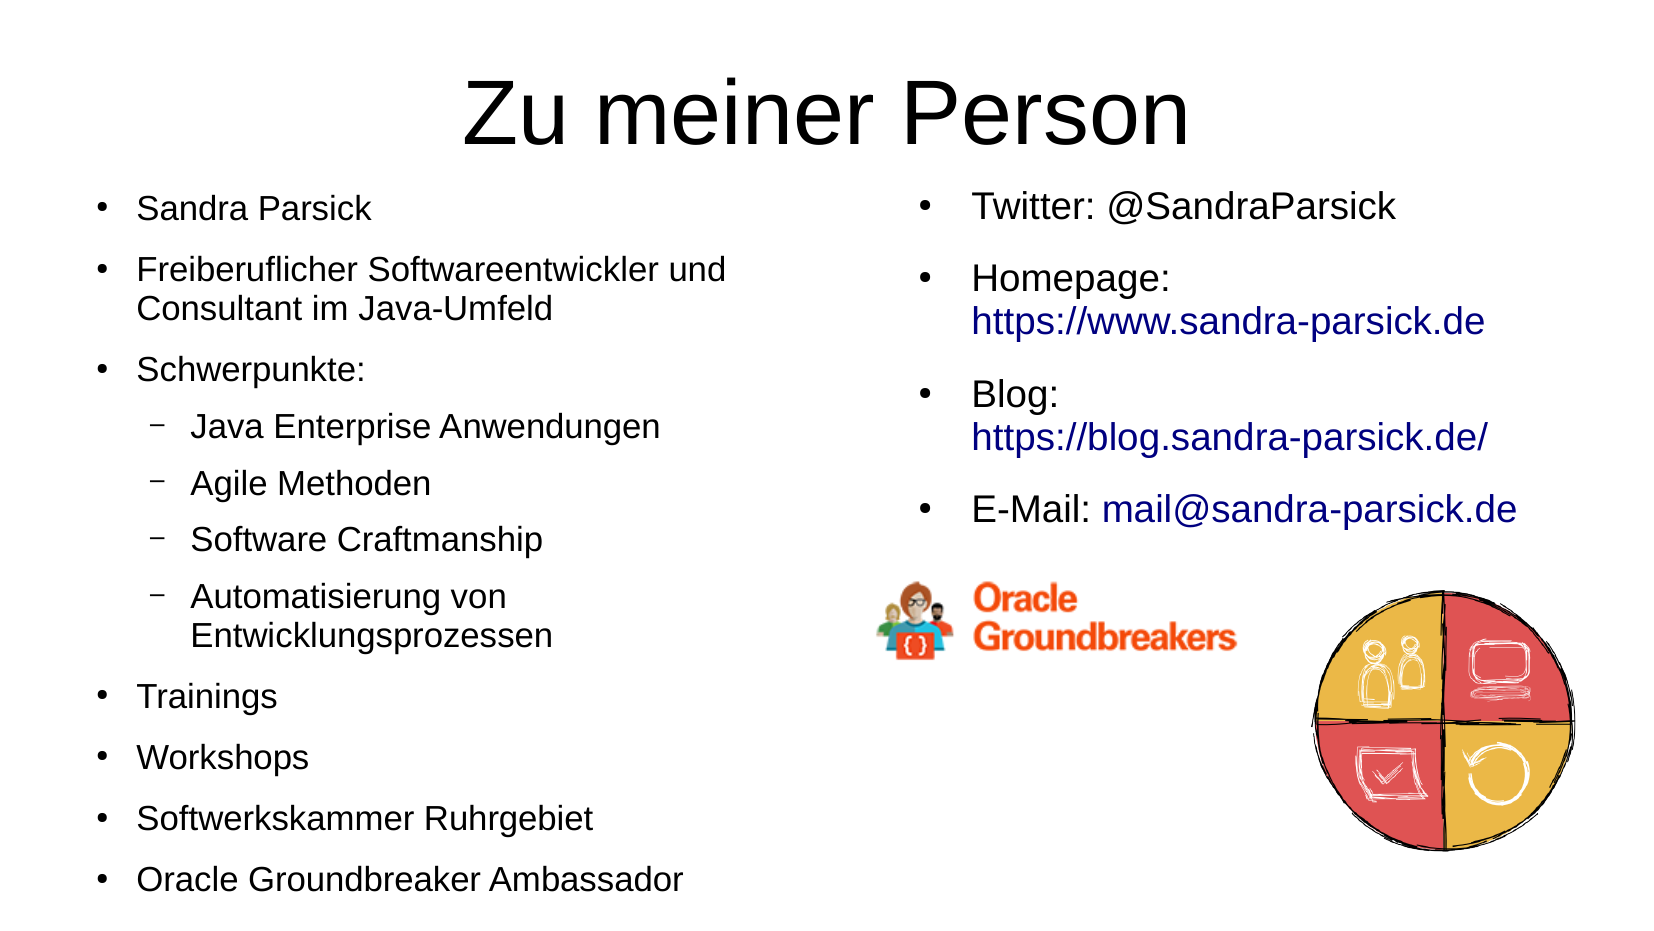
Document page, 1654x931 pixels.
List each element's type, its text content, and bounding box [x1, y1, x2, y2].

picture [1311, 590, 1576, 852]
picture [850, 555, 1264, 679]
list Sandra Parsick Freiberuflicher Softwareentwickler und Consultant im Java-Umfeld Schwerpunkte: Java Enterprise Anwendungen Agile Methoden Software Craftmanship Automatisierung von Entwicklungsprozessen Trainings Workshops Softwerkskammer Ruhrgebiet Oracle Groundbreaker Ambassador [82, 188, 809, 909]
text_box Twitter: @SandraParsick Homepage: https://www.sandra-parsick.de Blog: https://blog.sandra-parsick.de/ E-Mail: mail@sandra-parsick.de [885, 177, 1571, 539]
title Zu meiner Person [82, 49, 1571, 178]
